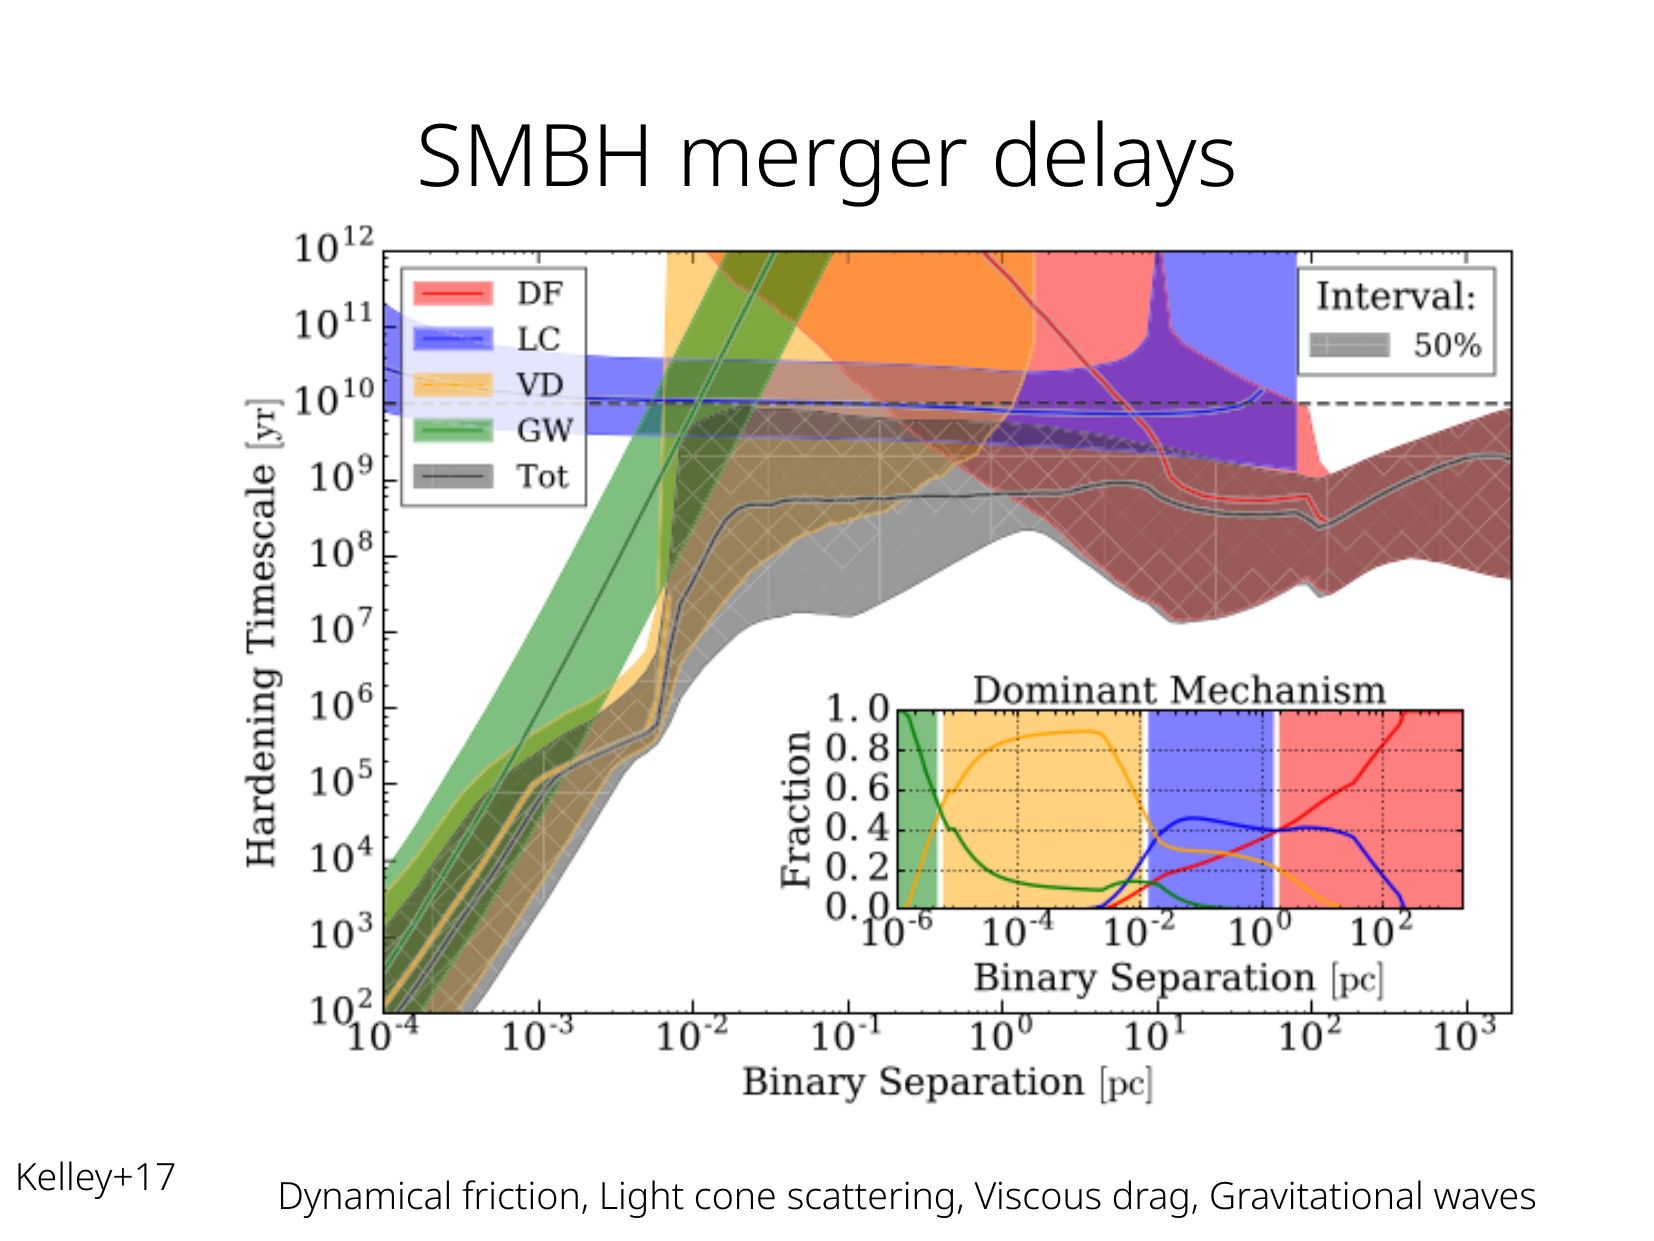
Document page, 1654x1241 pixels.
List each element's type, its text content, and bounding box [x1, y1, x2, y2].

text_box Dynamical friction, Light cone scattering, Viscous drag, Gravitational waves [262, 1162, 1613, 1220]
title SMBH merger delays [82, 49, 1571, 257]
picture [225, 224, 1538, 1122]
text_box Kelley+17 [0, 1143, 226, 1201]
